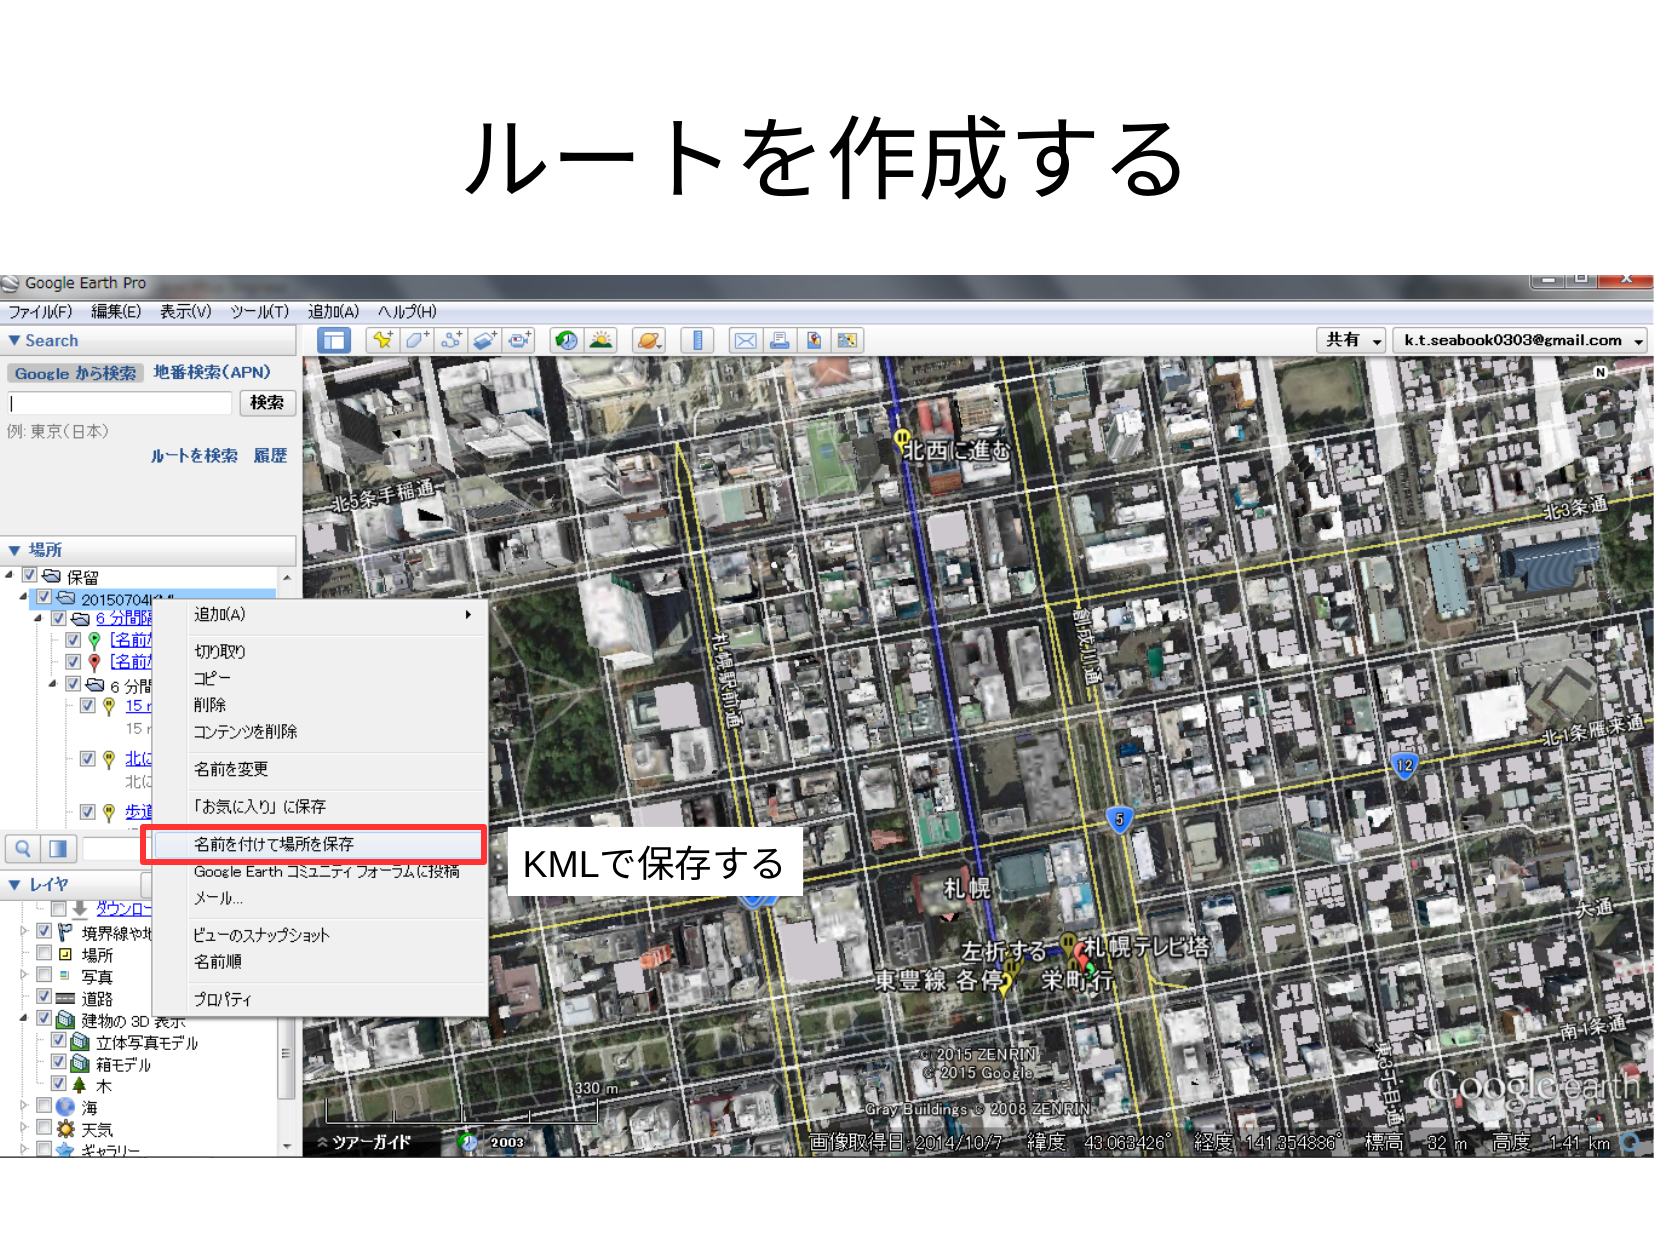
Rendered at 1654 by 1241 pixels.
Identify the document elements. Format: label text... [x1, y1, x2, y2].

title ルートを作成する [82, 49, 1571, 257]
text_box KMLで保存する [507, 826, 804, 884]
picture [0, 275, 1654, 1158]
